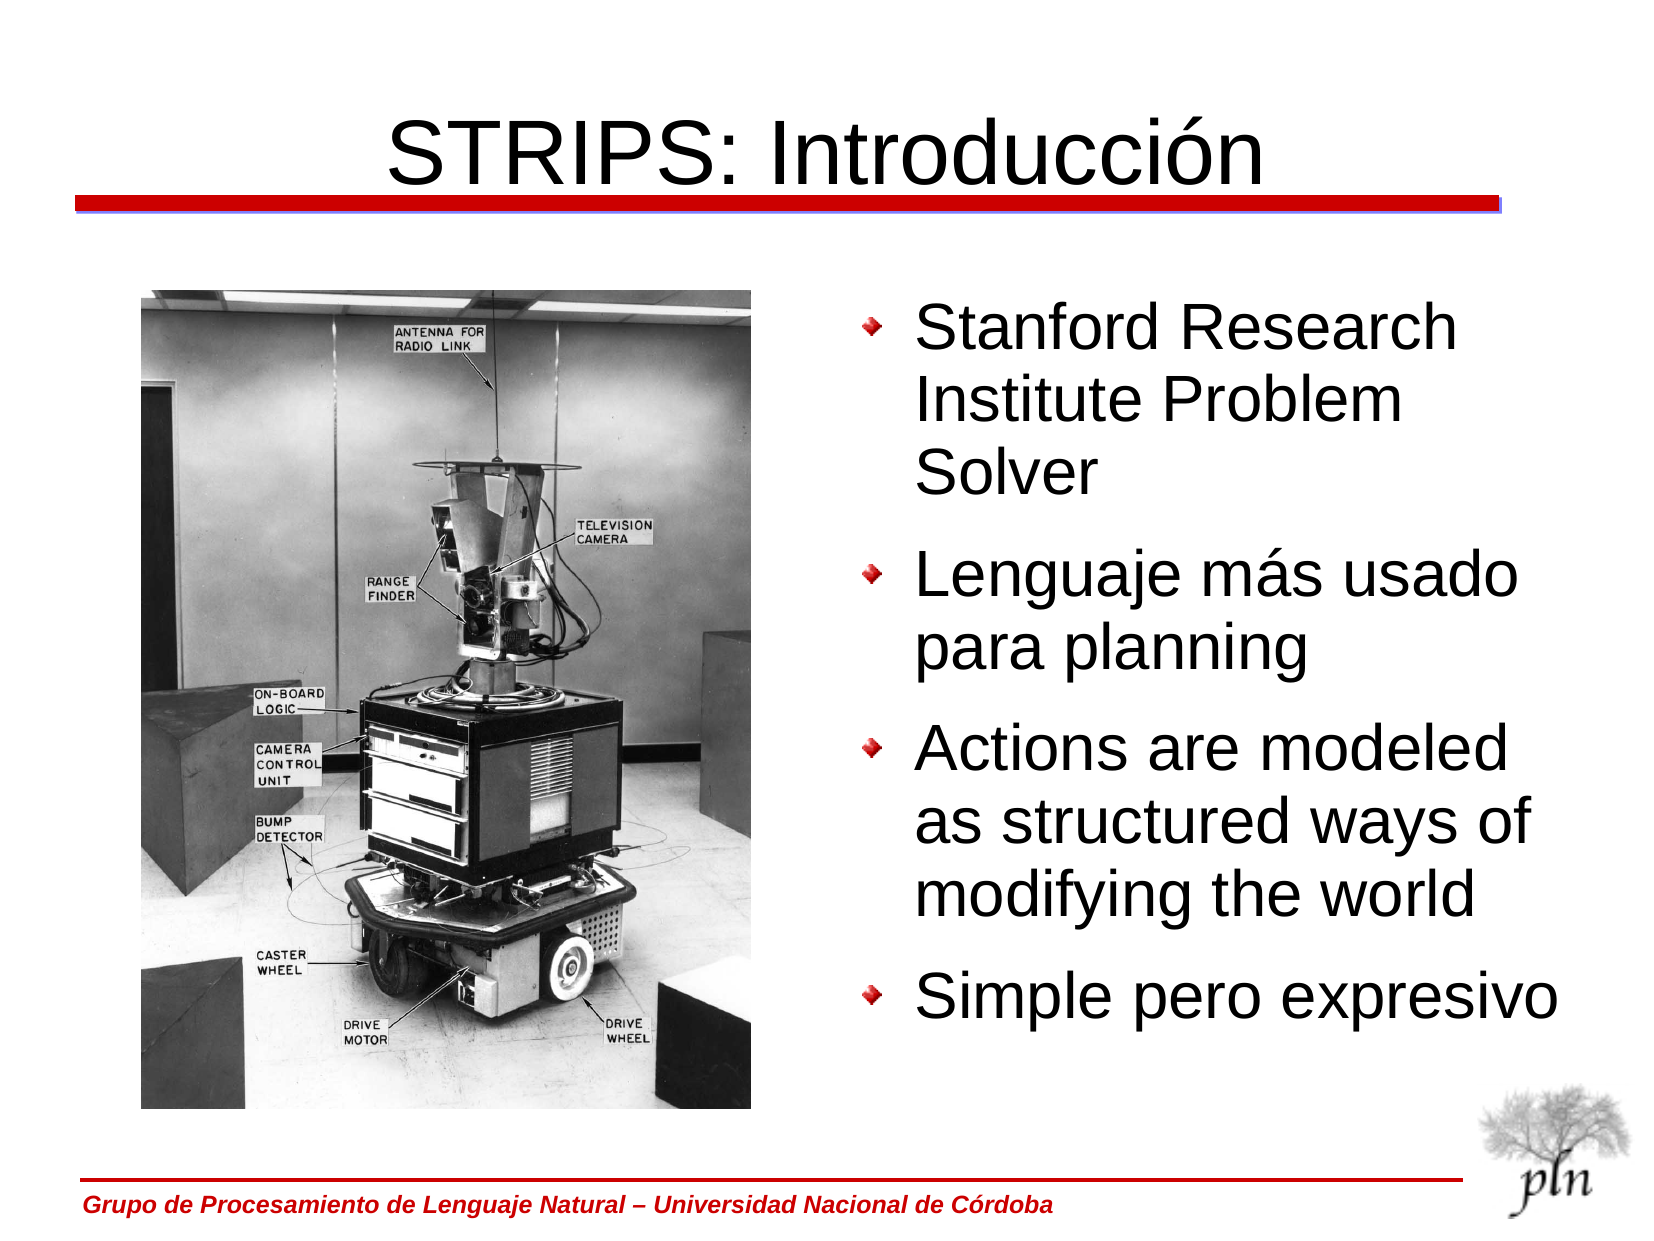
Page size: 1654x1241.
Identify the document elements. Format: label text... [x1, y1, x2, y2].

picture [141, 290, 751, 1109]
title STRIPS: Introducción [82, 49, 1571, 257]
picture [1477, 1083, 1635, 1219]
list Stanford Research Institute Problem Solver Lenguaje más usado para planning Actions are modeled as structured ways of modifying the world Simple pero expresivo [845, 290, 1572, 1109]
